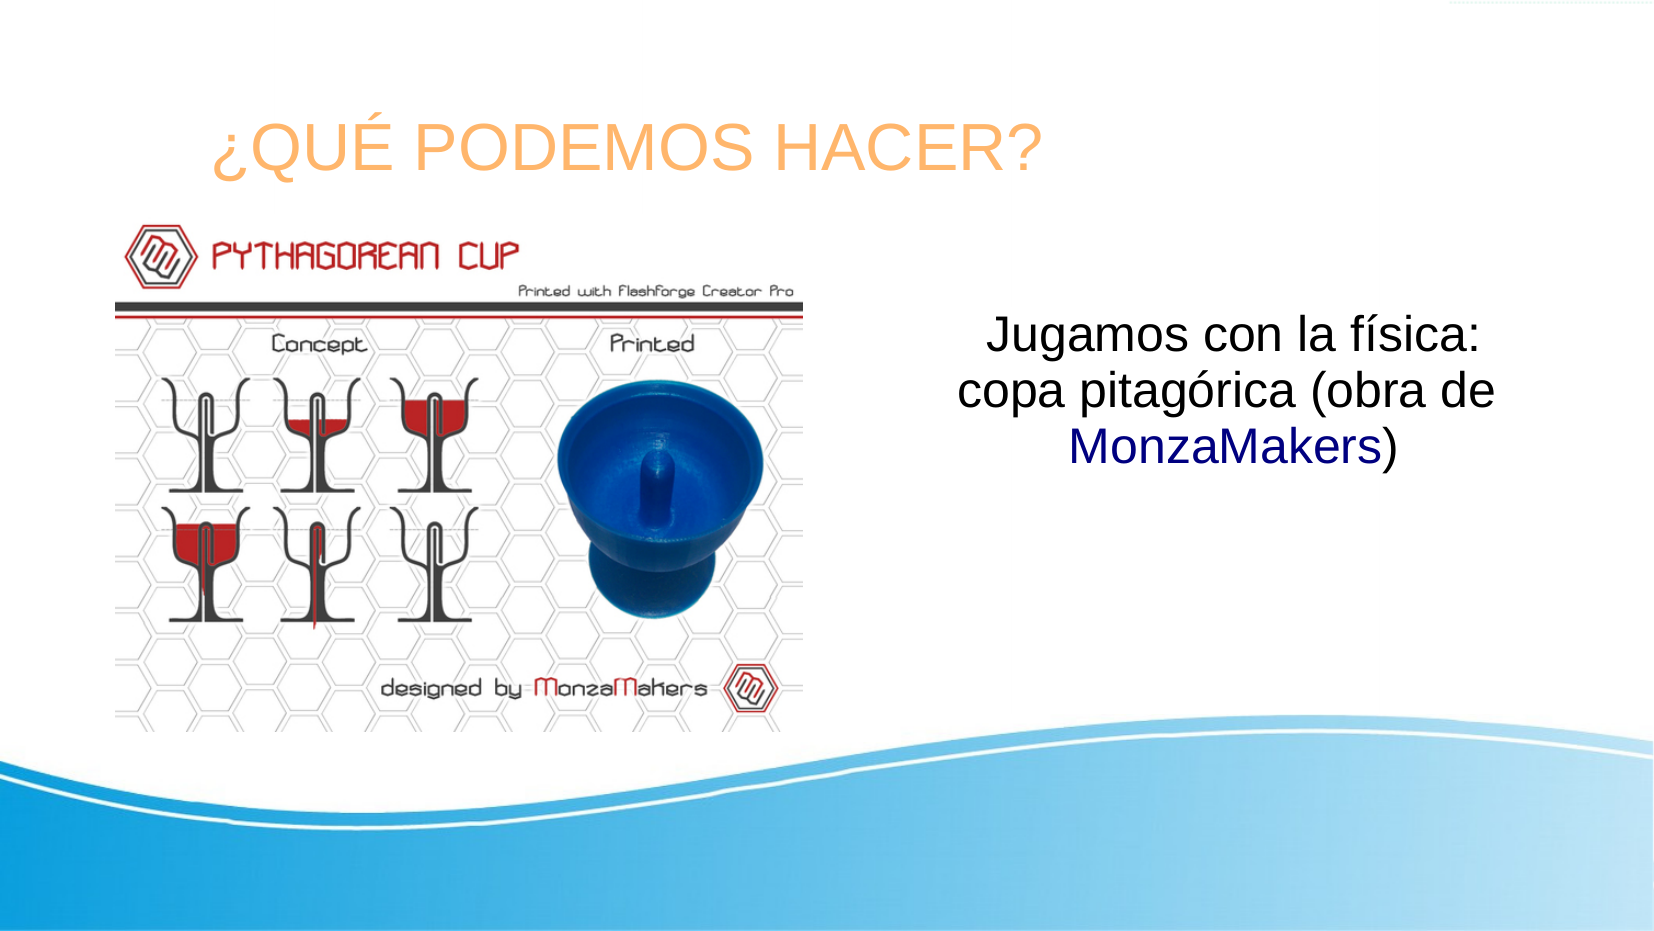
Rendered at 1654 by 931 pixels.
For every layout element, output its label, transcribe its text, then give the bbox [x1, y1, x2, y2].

text_box ¿QUÉ PODEMOS HACER? [195, 102, 1485, 193]
subtitle Jugamos con la física: copa pitagórica (obra de MonzaMakers) [900, 87, 1533, 749]
picture [0, 0, 1654, 931]
